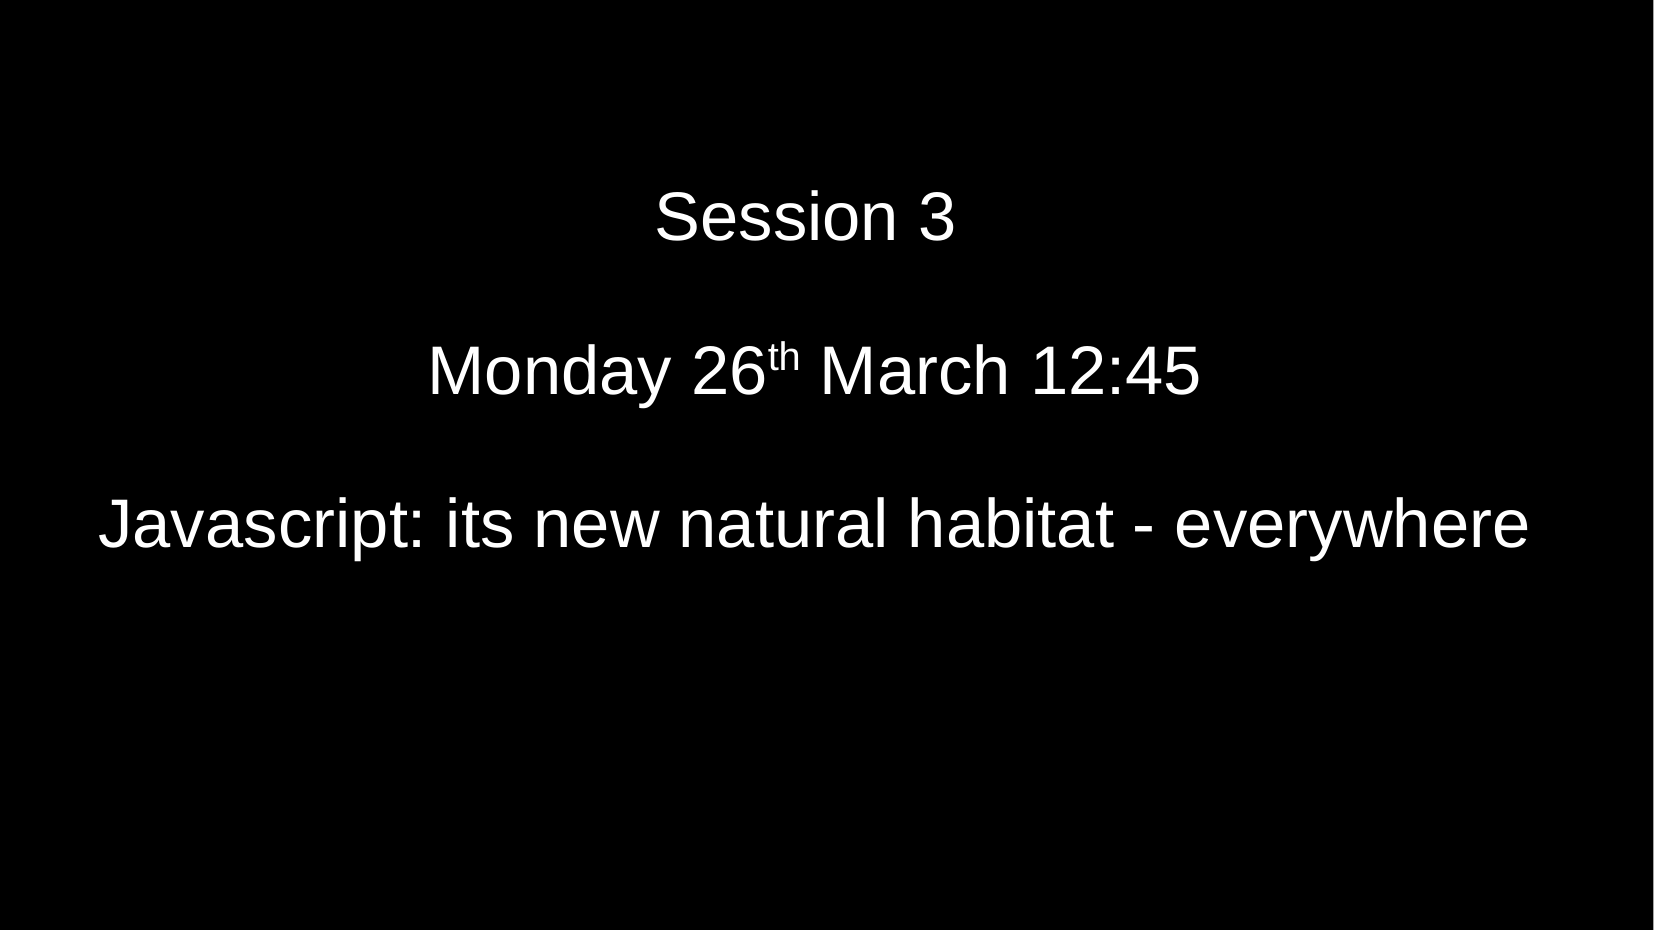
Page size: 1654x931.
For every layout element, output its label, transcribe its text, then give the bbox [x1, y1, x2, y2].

title Session 3 Monday 26th March 12:45 Javascript: its new natural habitat - everywhere [70, 177, 1560, 718]
